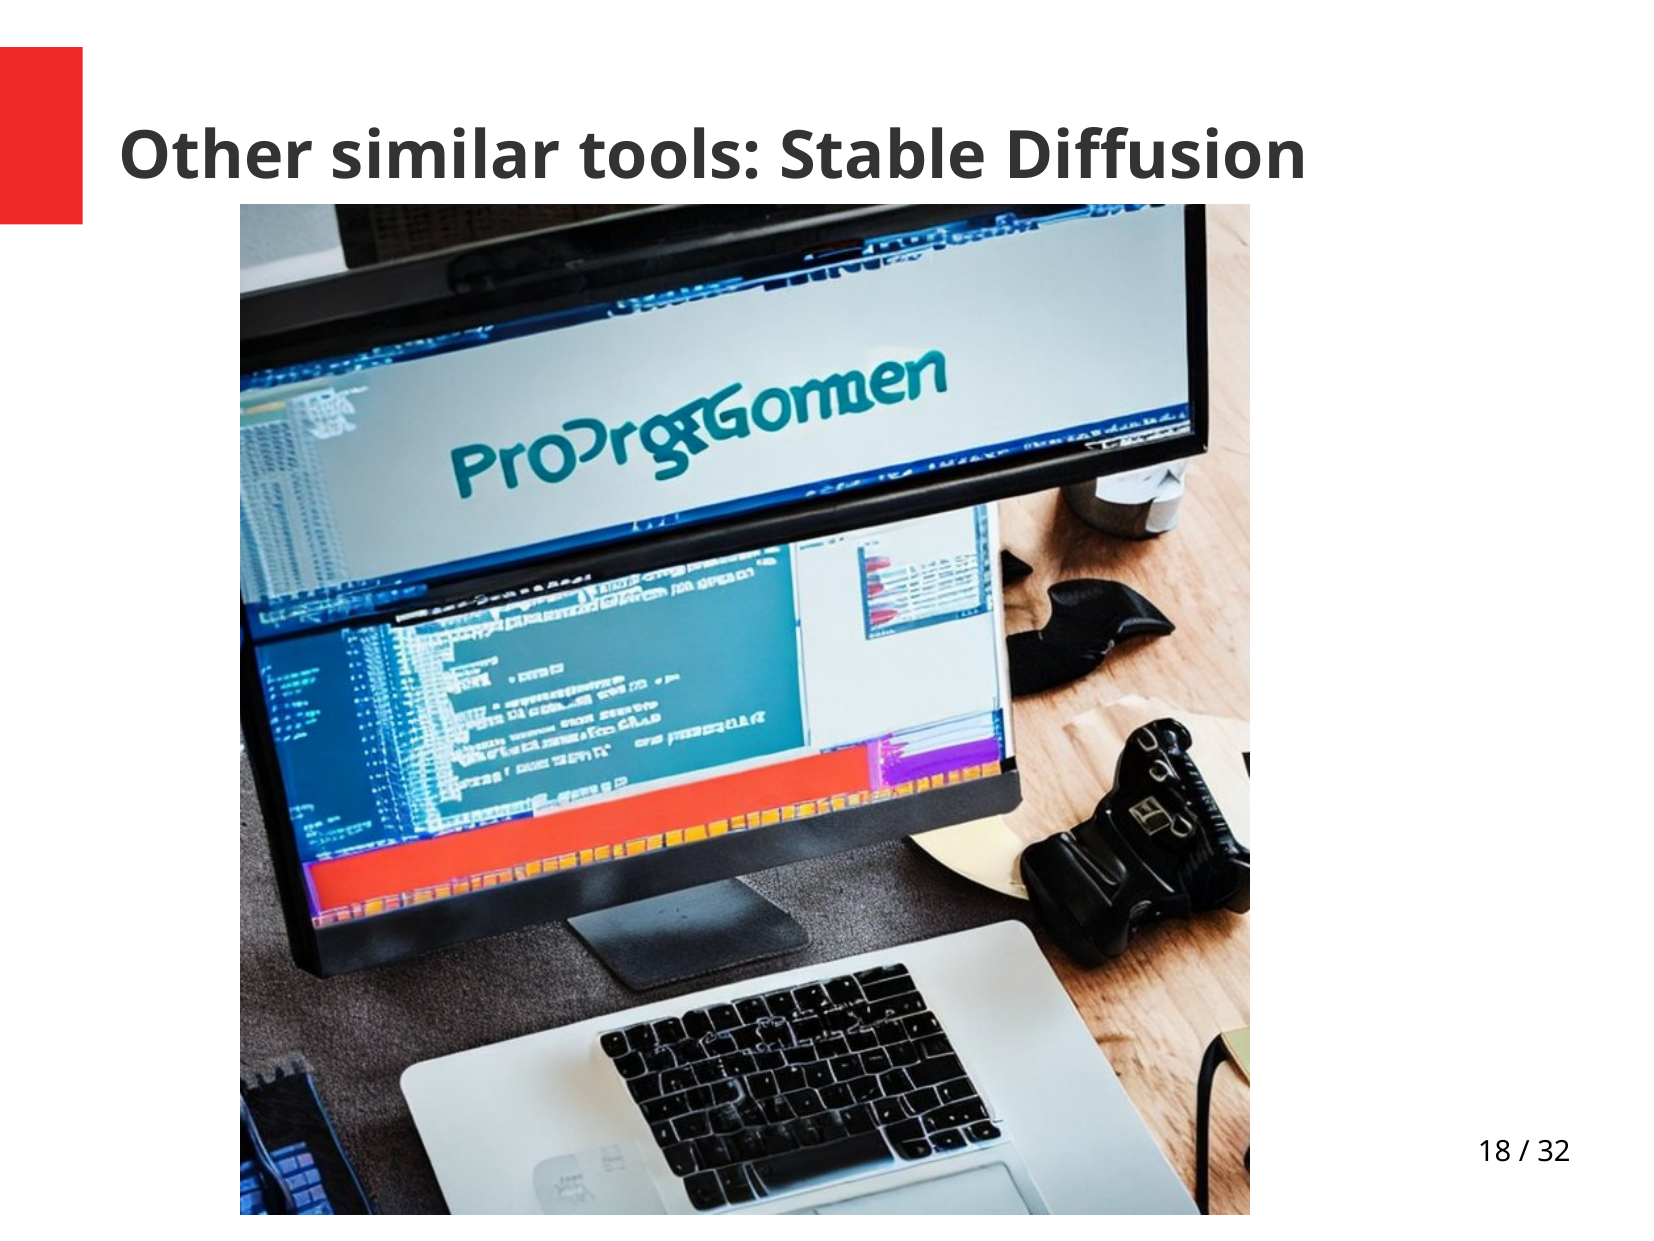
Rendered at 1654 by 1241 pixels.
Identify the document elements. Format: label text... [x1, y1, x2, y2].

picture [240, 204, 1250, 1216]
title Other similar tools: Stable Diffusion [118, 49, 1571, 257]
